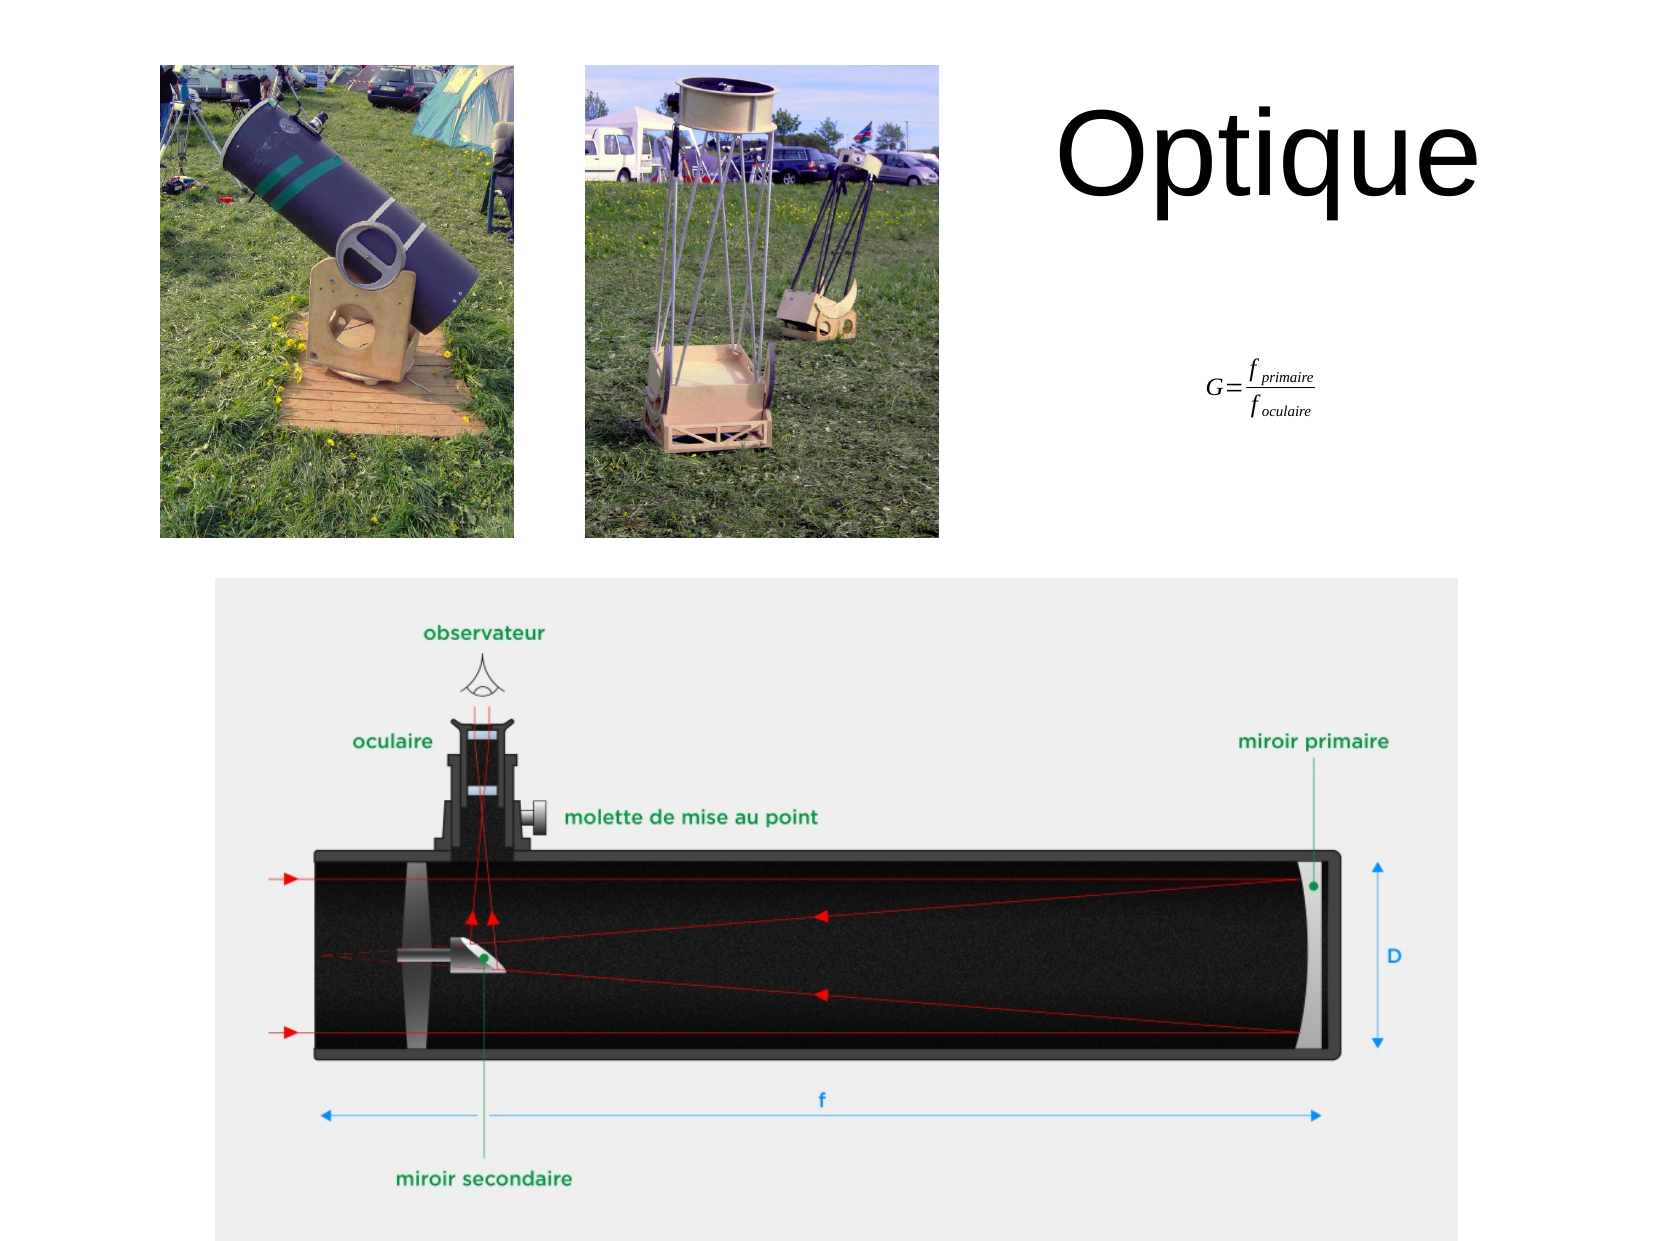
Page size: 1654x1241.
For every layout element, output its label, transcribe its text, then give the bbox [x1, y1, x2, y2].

picture [215, 578, 1458, 1241]
chart [1199, 354, 1323, 421]
title Optique [82, 49, 1571, 257]
picture [160, 65, 514, 538]
picture [585, 65, 939, 538]
